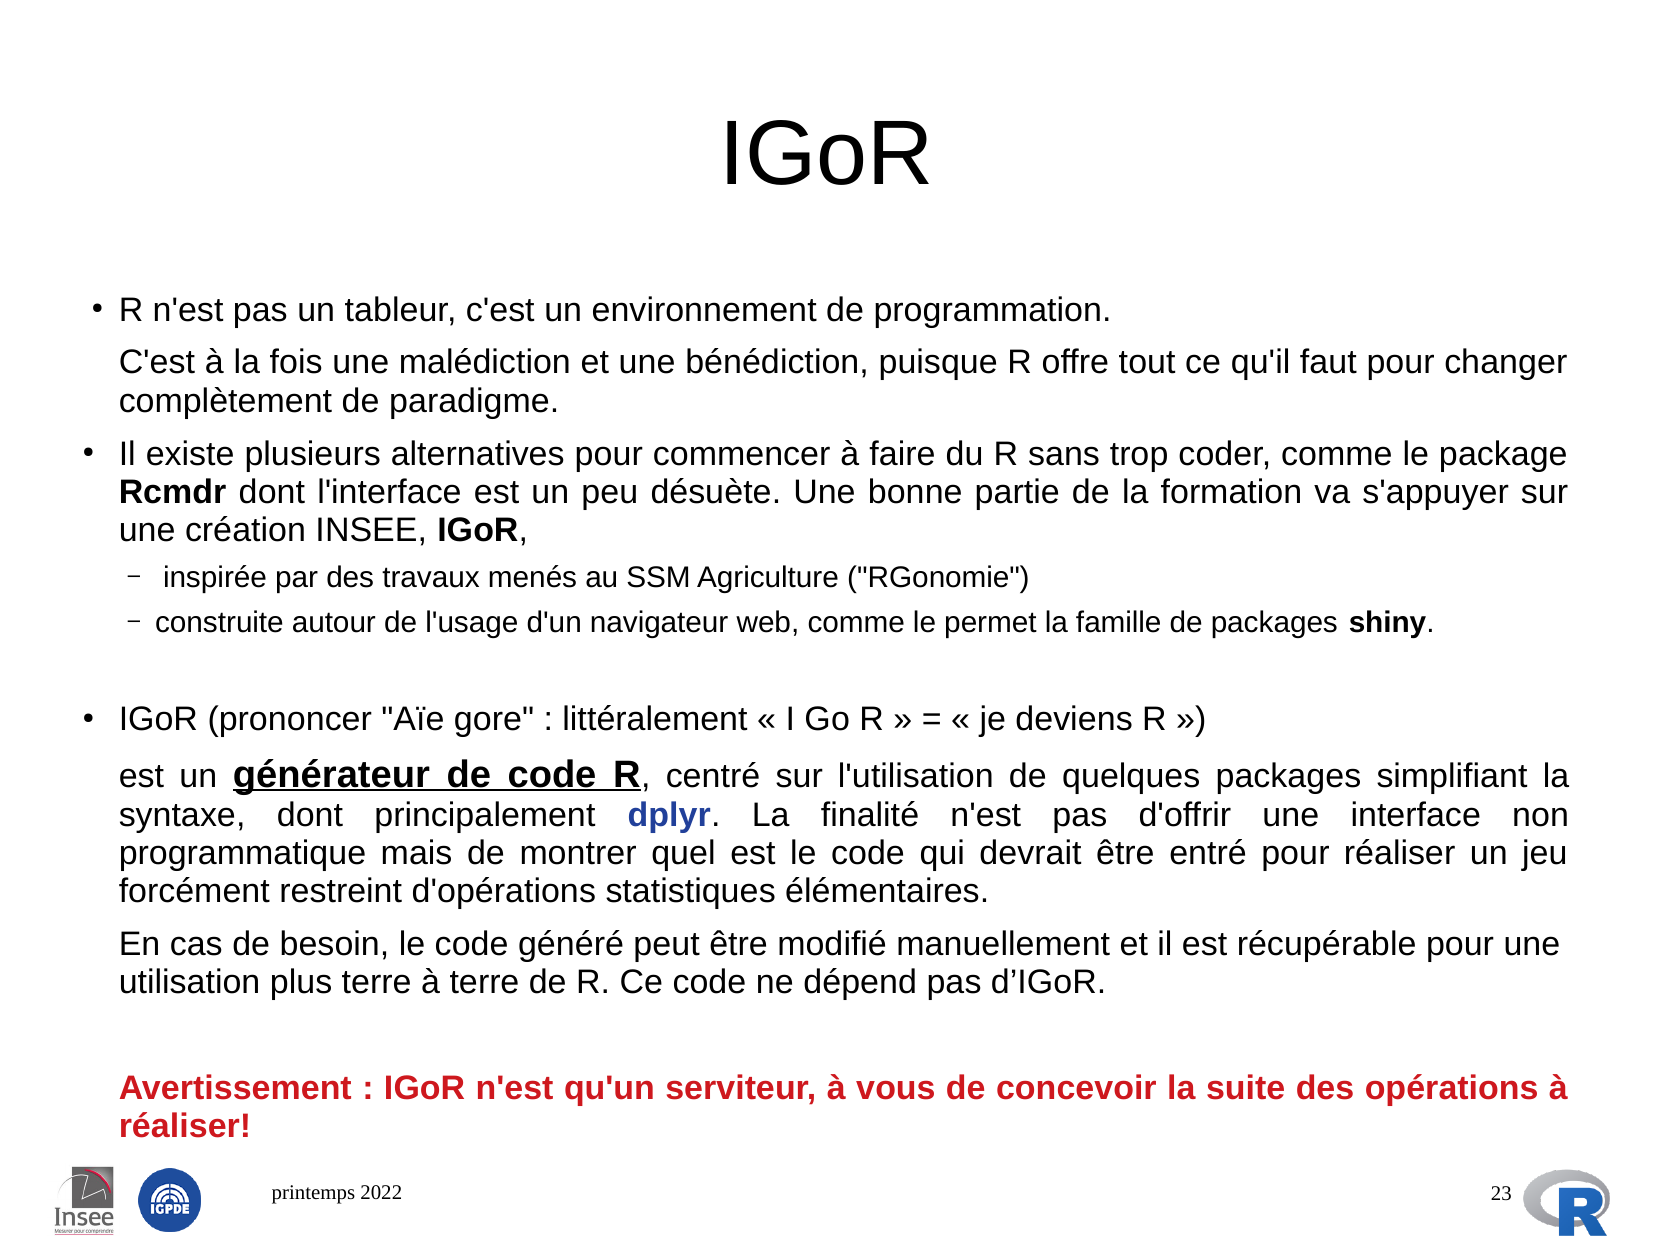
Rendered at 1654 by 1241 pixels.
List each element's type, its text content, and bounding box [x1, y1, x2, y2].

picture [47, 1163, 120, 1236]
list R n'est pas un tableur, c'est un environnement de programmation. C'est à la fois une malédiction et une bénédiction, puisque R offre tout ce qu'il faut pour changer complètement de paradigme. Il existe plusieurs alternatives pour commencer à faire du R sans trop coder, comme le package Rcmdr dont l'interface est un peu désuète. Une bonne partie de la formation va s'appuyer sur une création INSEE, IGoR, inspirée par des travaux menés au SSM Agriculture ("RGonomie") construite autour de l'usage d'un navigateur web, comme le permet la famille de packages shiny. IGoR (prononcer "Aïe gore" : littéralement « I Go R » = « je deviens R ») est un générateur de code R, centré sur l'utilisation de quelques packages simplifiant la syntaxe, dont principalement dplyr. La finalité n'est pas d'offrir une interface non programmatique mais de montrer quel est le code qui devrait être entré pour réaliser un jeu forcément restreint d'opérations statistiques élémentaires. En cas de besoin, le code généré peut être modifié manuellement et il est récupérable pour une utilisation plus terre à terre de R. Ce code ne dépend pas d’IGoR. Avertissement : IGoR n'est qu'un serviteur, à vous de concevoir la suite des opérations à réaliser! [82, 290, 1571, 1146]
picture [1523, 1169, 1610, 1236]
title IGoR [82, 49, 1571, 257]
picture [138, 1168, 201, 1232]
